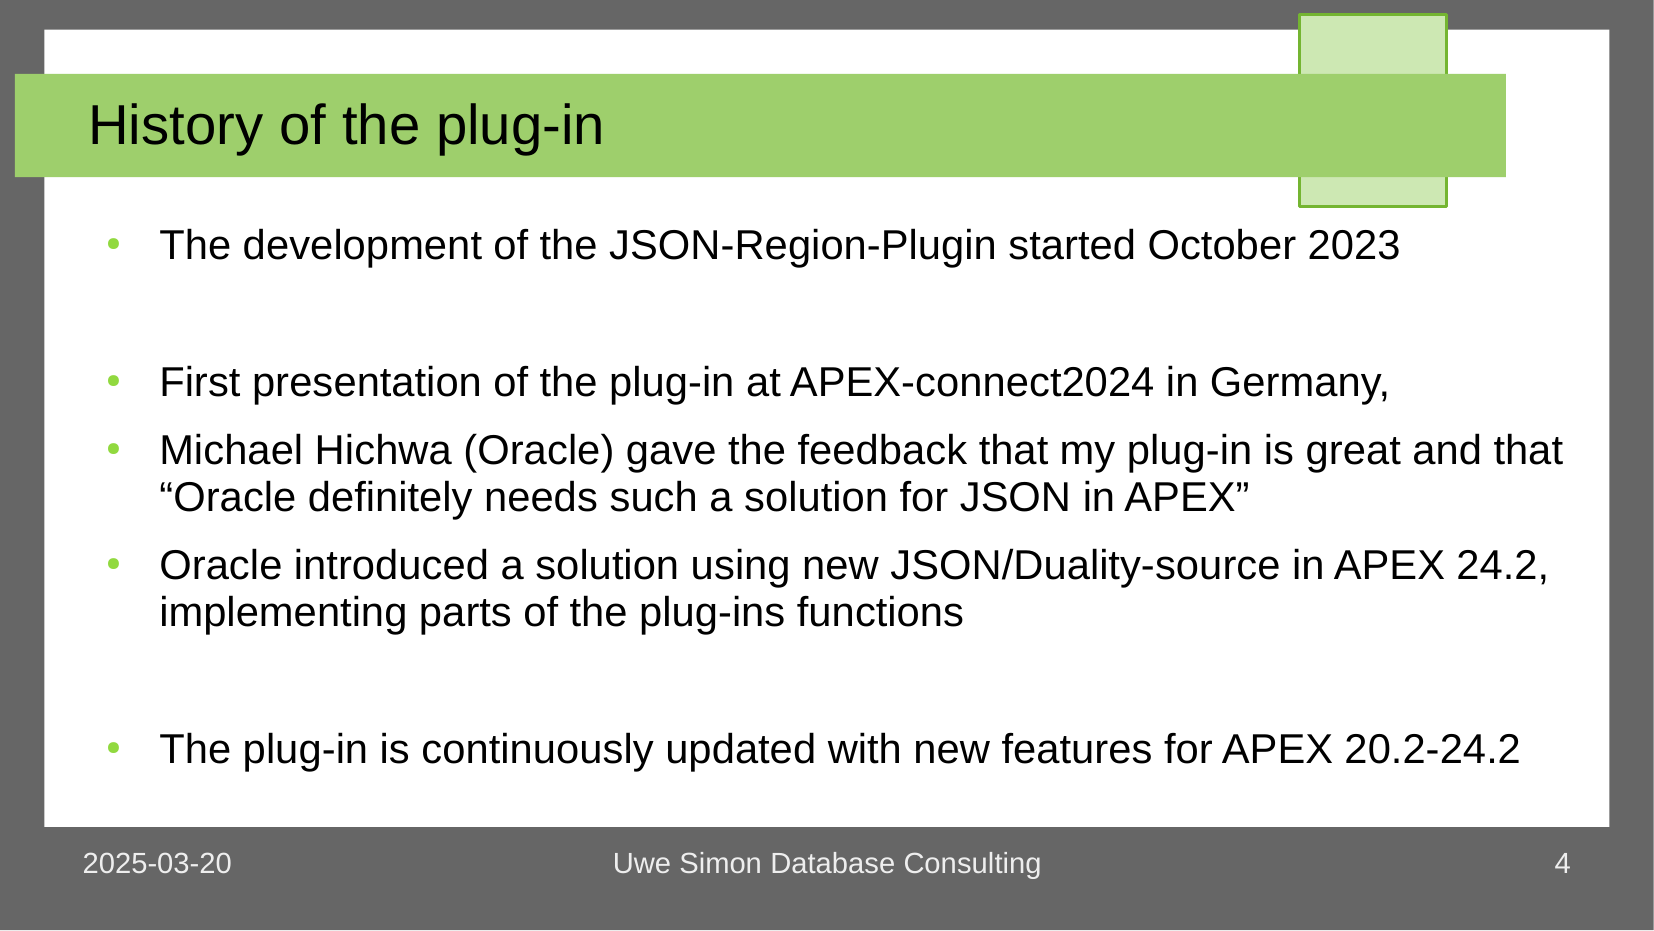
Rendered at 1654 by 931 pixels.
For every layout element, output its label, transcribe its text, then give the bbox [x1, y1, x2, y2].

list The development of the JSON-Region-Plugin started October 2023 First presentation of the plug-in at APEX-connect2024 in Germany, Michael Hichwa (Oracle) gave the feedback that my plug-in is great and that “Oracle definitely needs such a solution for JSON in APEX” Oracle introduced a solution using new JSON/Duality-source in APEX 24.2, implementing parts of the plug-ins functions The plug-in is continuously updated with new features for APEX 20.2-24.2 [88, 221, 1565, 813]
title History of the plug-in [88, 73, 1506, 178]
